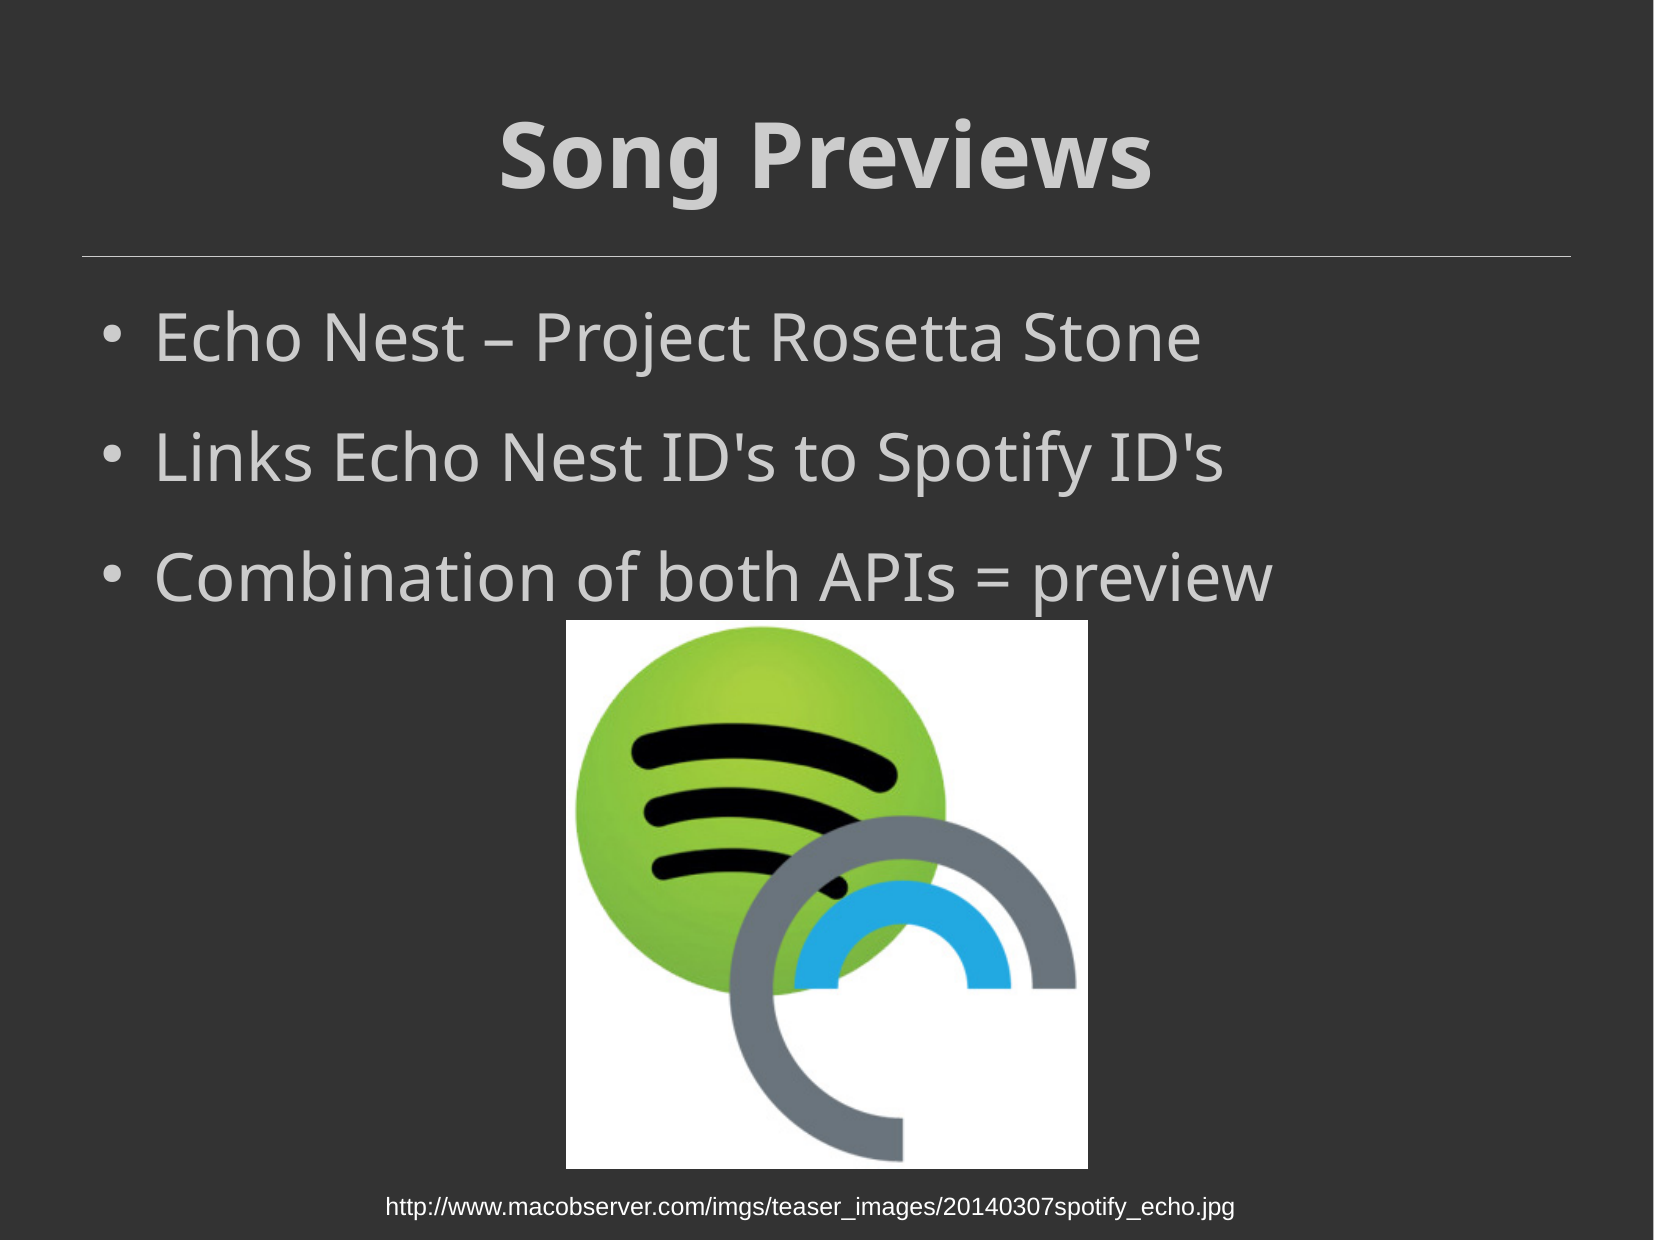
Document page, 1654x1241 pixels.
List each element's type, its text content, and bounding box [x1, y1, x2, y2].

text_box http://www.macobserver.com/imgs/teaser_images/20140307spotify_echo.jpg [370, 1185, 1252, 1229]
picture [566, 620, 1088, 1169]
list Echo Nest – Project Rosetta Stone Links Echo Nest ID's to Spotify ID's Combination of both APIs = preview [82, 290, 1571, 1010]
title Song Previews [82, 49, 1571, 257]
